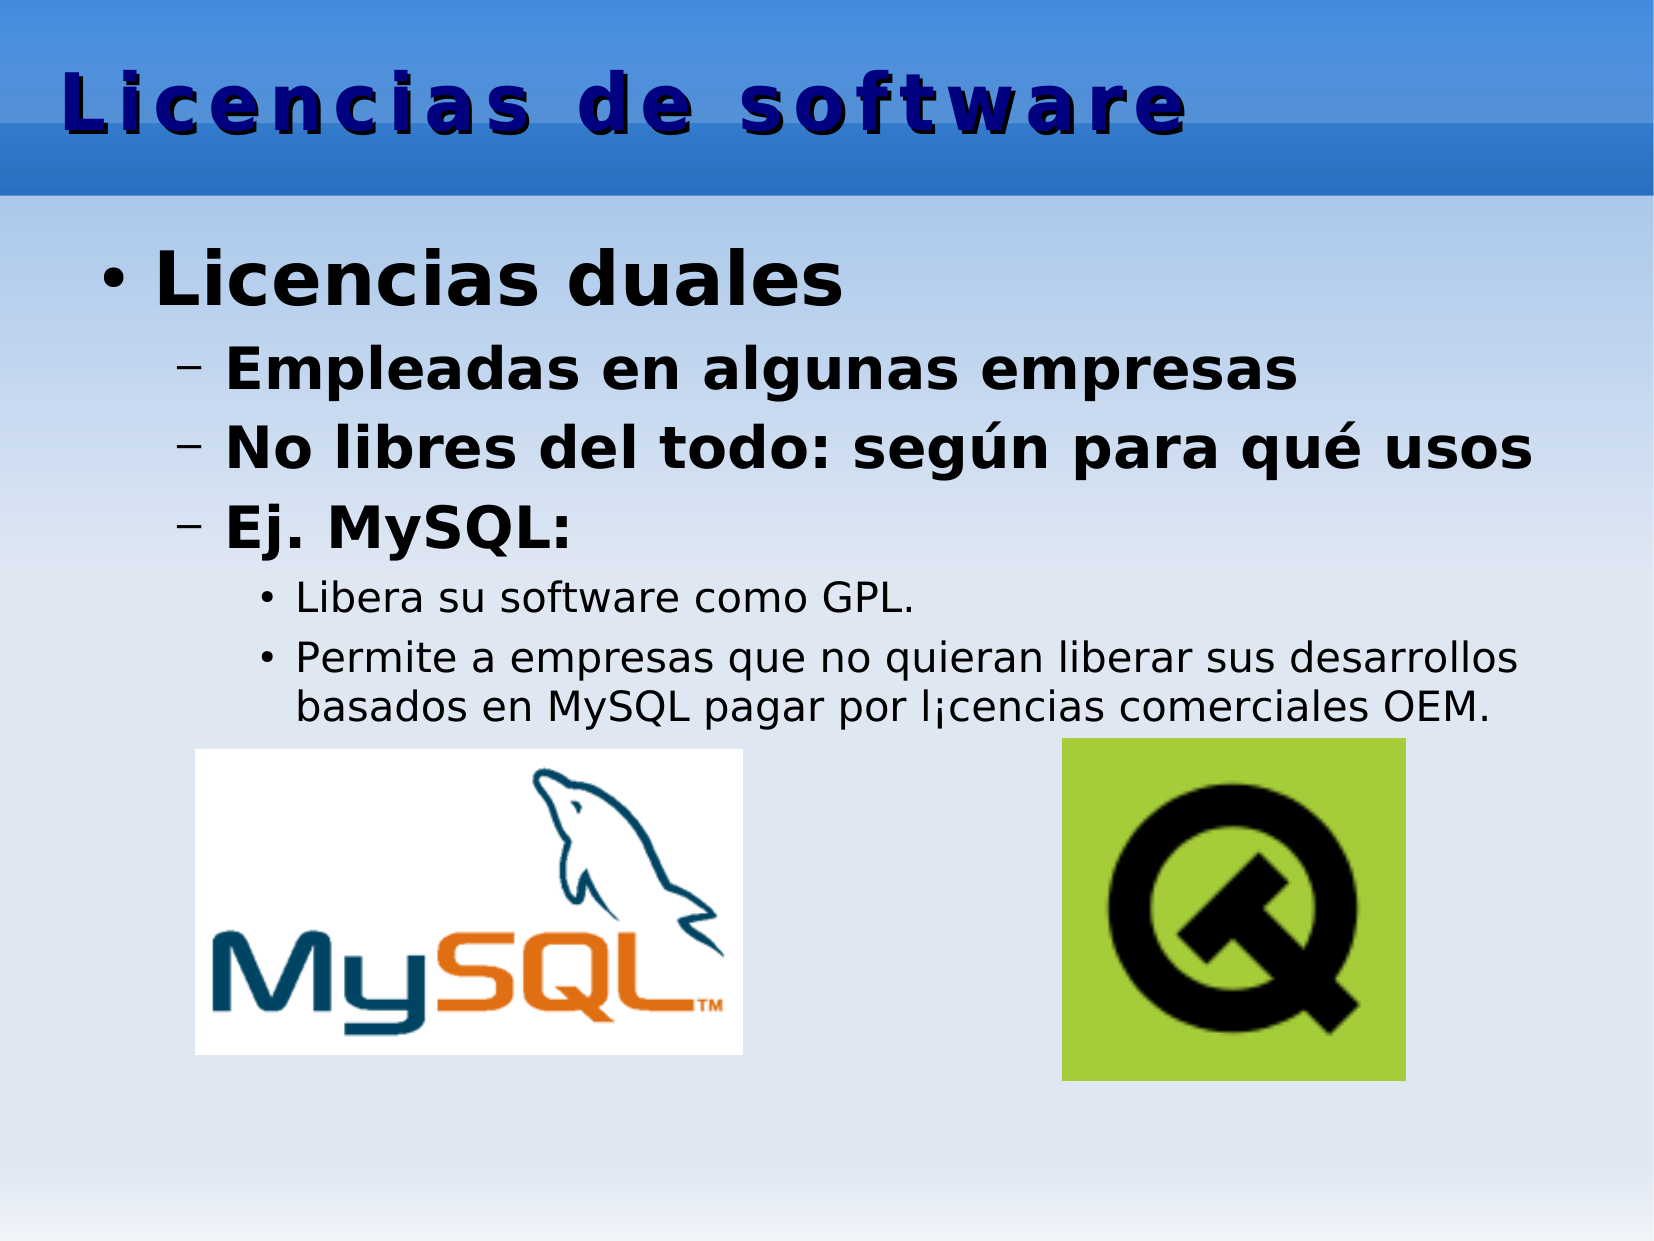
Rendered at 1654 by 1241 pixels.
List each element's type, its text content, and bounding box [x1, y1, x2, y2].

list Licencias duales Empleadas en algunas empresas No libres del todo: según para qué usos Ej. MySQL: Libera su software como GPL. Permite a empresas que no quieran liberar sus desarrollos basados en MySQL pagar por l¡cencias comerciales OEM. [82, 236, 1571, 1109]
title Licencias de software [58, 29, 1654, 178]
picture [0, 0, 1654, 1241]
